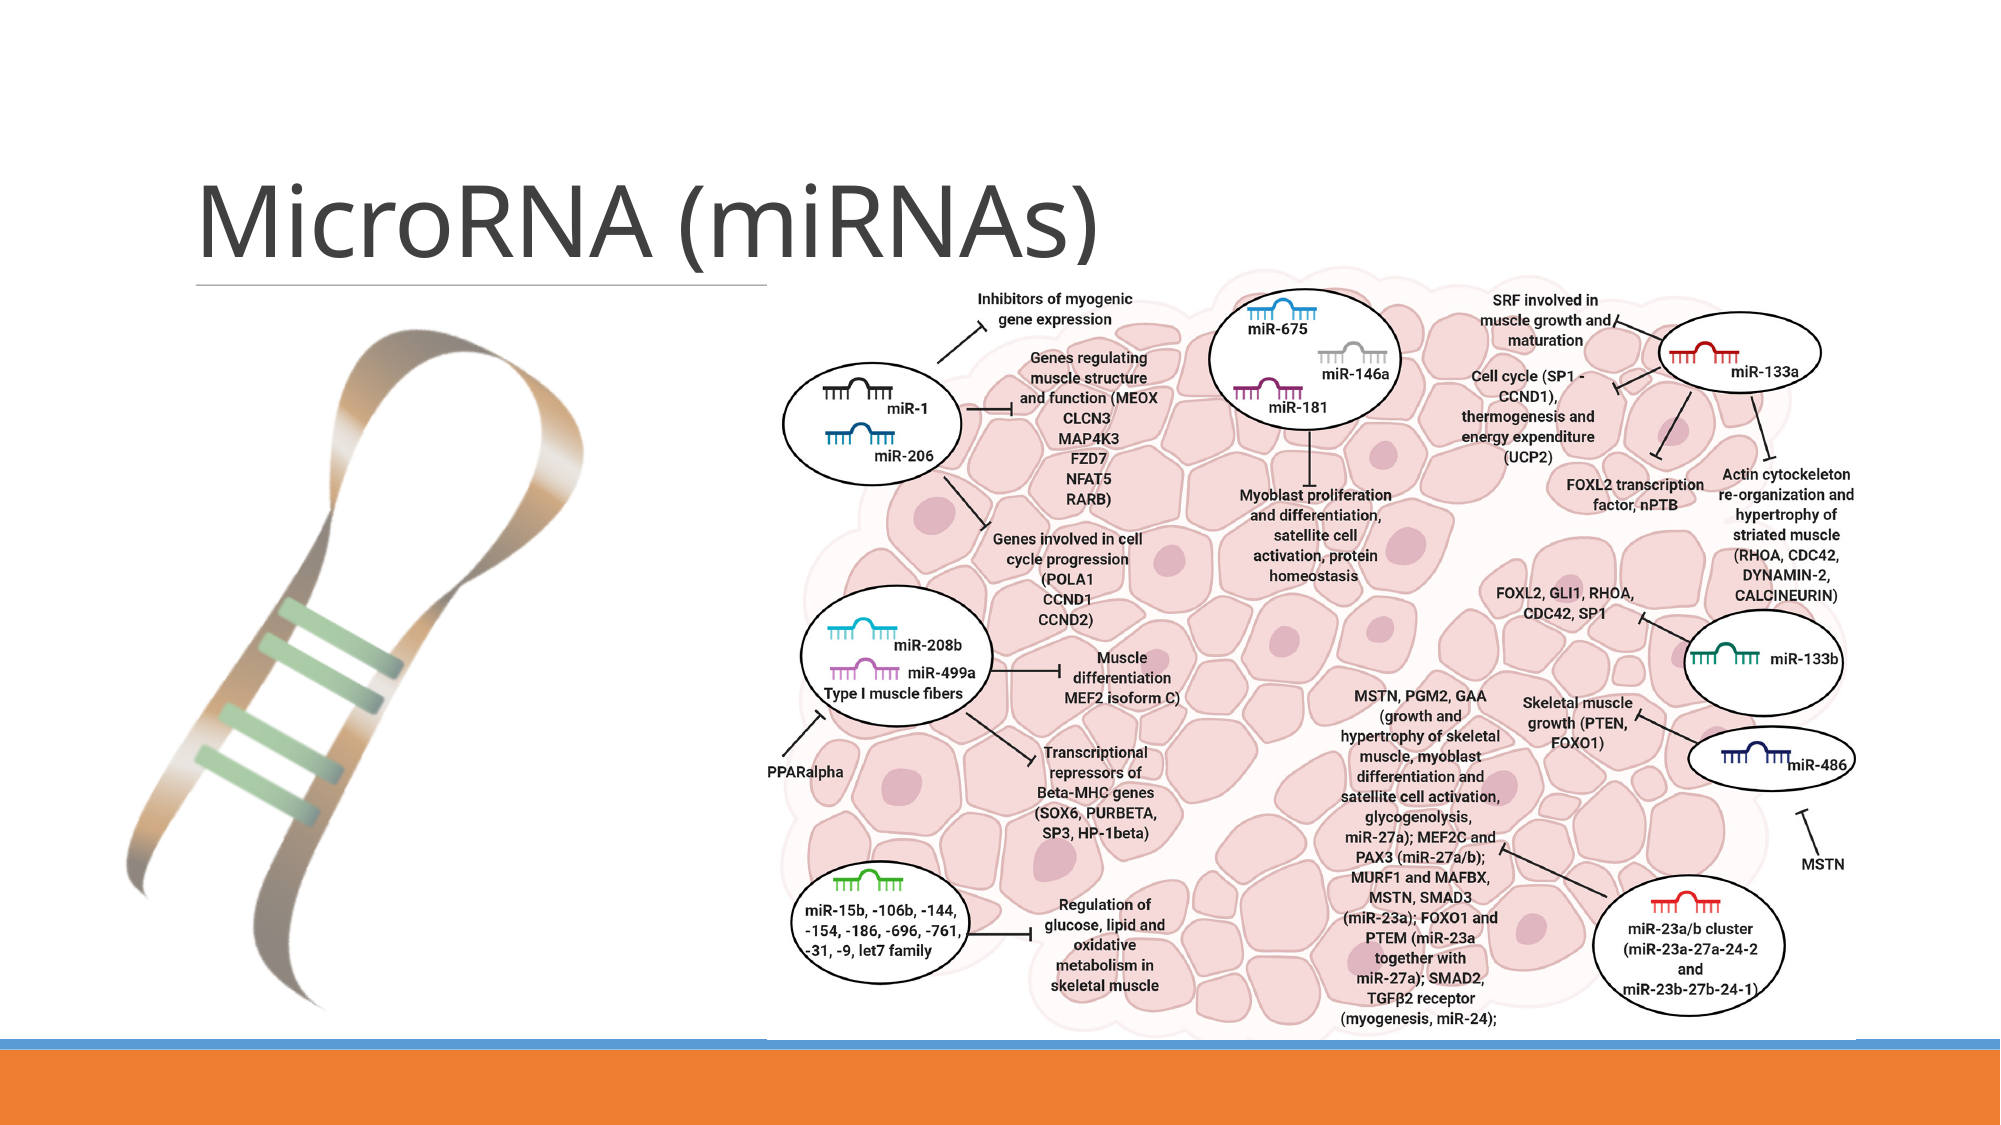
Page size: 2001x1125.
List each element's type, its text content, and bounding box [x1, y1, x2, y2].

title MicroRNA (miRNAs) [180, 47, 1830, 285]
picture [69, 295, 650, 1012]
picture [767, 265, 1856, 1040]
